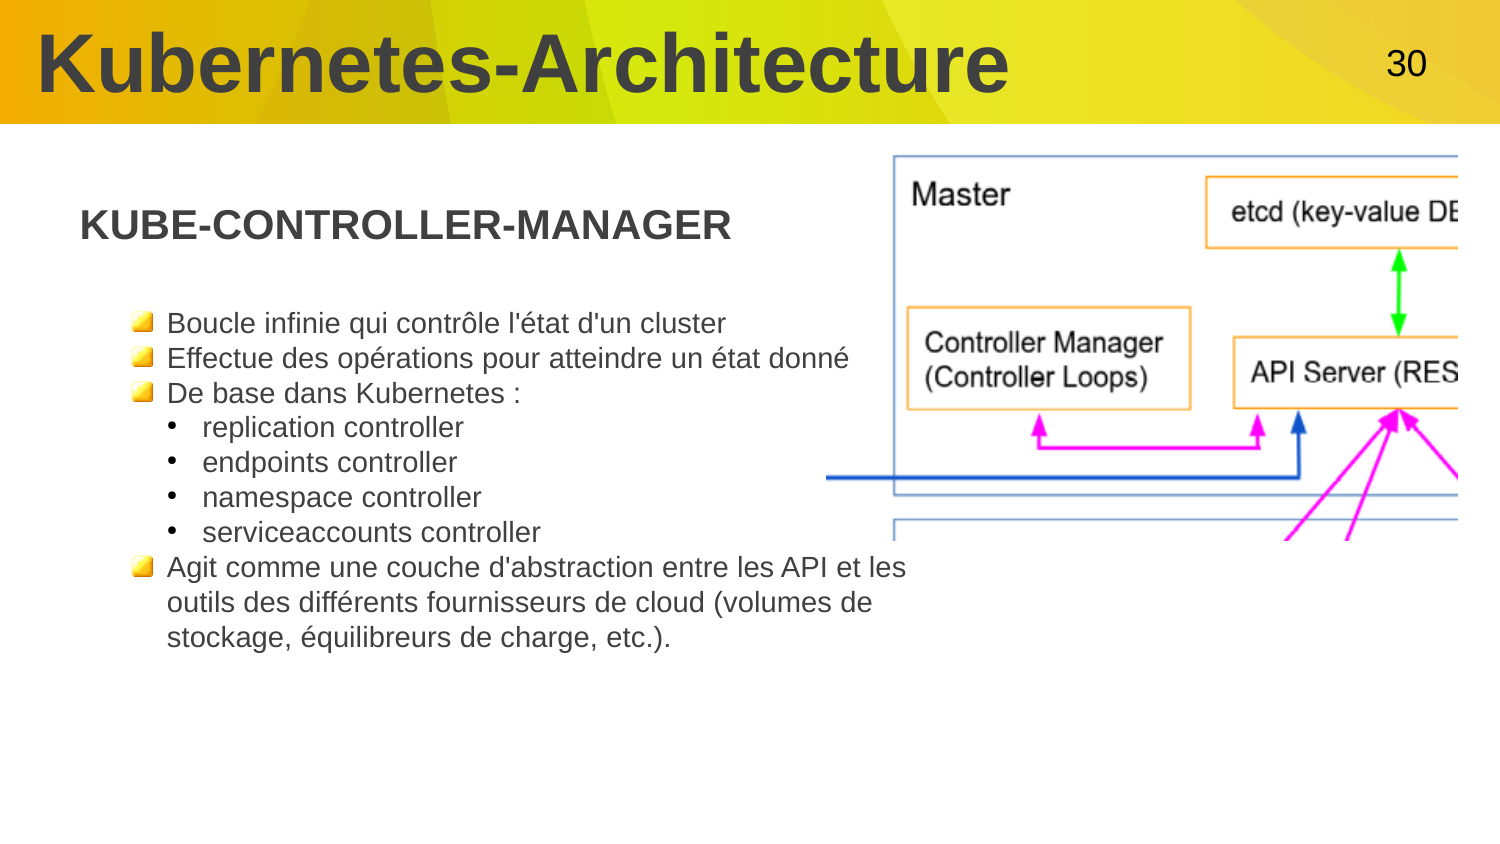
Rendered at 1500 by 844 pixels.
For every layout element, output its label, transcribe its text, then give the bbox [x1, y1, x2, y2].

picture [0, 106, 1500, 844]
text_box Boucle infinie qui contrôle l'état d'un cluster Effectue des opérations pour atteindre un état donné De base dans Kubernetes : replication controller endpoints controller namespace controller serviceaccounts controller Agit comme une couche d'abstraction entre les API et les outils des différents fournisseurs de cloud (volumes de stockage, équilibreurs de charge, etc.). [66, 296, 981, 721]
text_box Kubernetes-Architecture [0, 0, 1498, 130]
text_box KUBE-CONTROLLER-MANAGER [64, 185, 1459, 261]
text_box <numéro> [1306, 35, 1500, 106]
